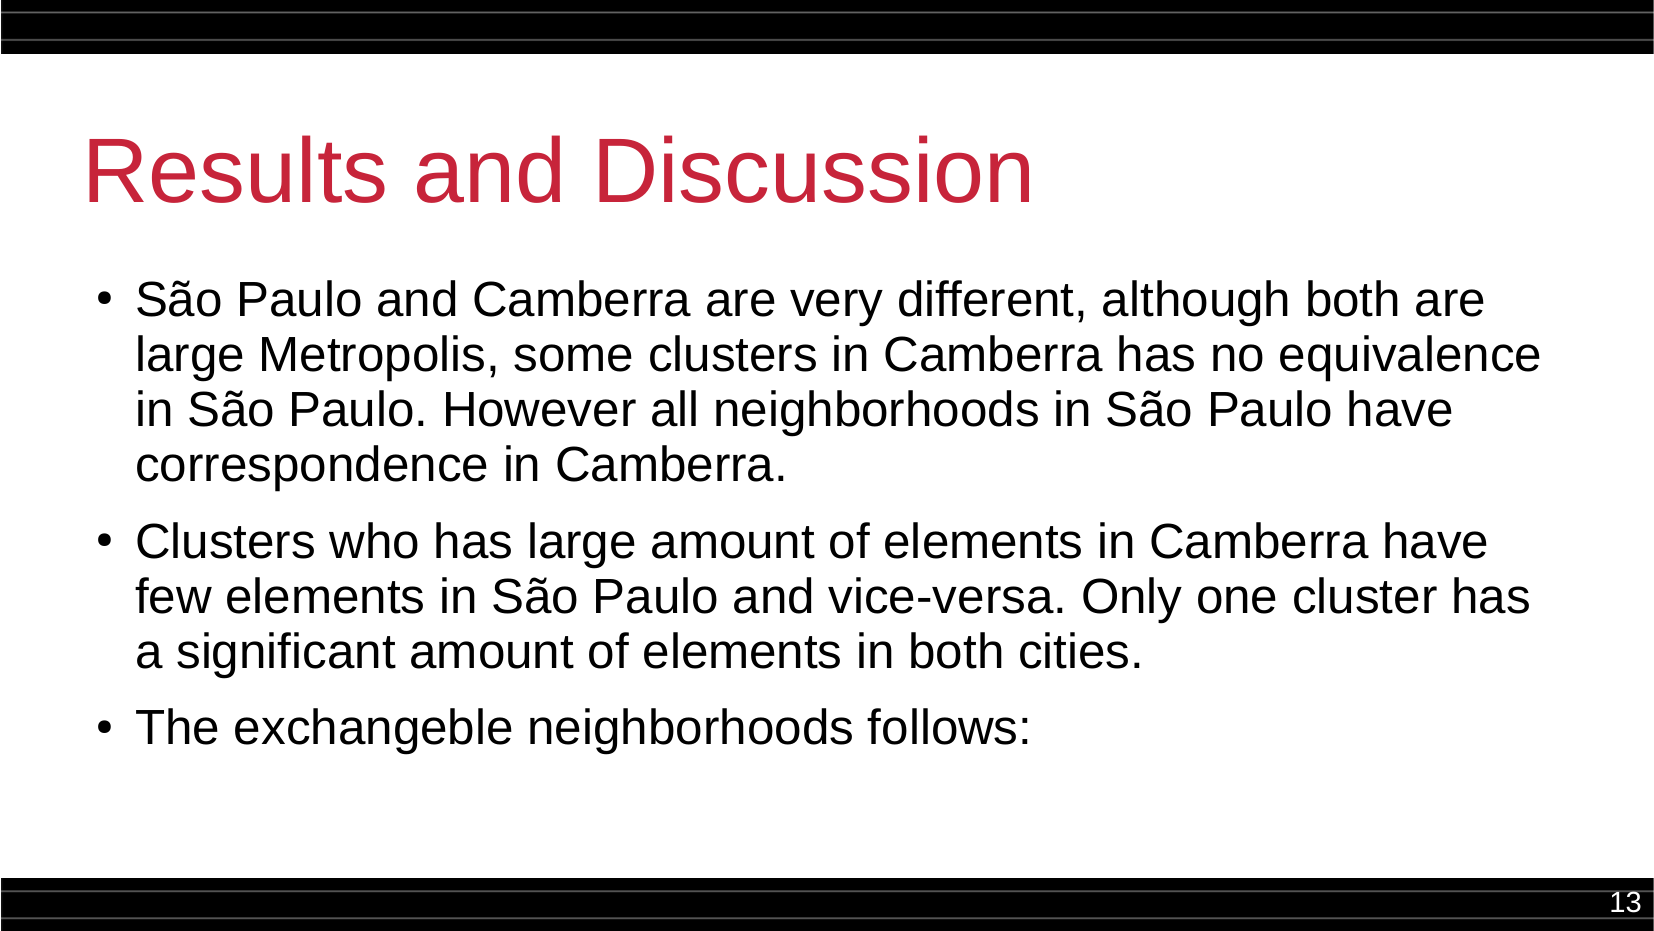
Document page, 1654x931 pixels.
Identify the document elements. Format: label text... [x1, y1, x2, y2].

picture [1, 0, 1654, 54]
list São Paulo and Camberra are very different, although both are large Metropolis, some clusters in Camberra has no equivalence in São Paulo. However all neighborhoods in São Paulo have correspondence in Camberra. Clusters who has large amount of elements in Camberra have few elements in São Paulo and vice-versa. Only one cluster has a significant amount of elements in both cities. The exchangeble neighborhoods follows: [82, 271, 1571, 758]
picture [1, 878, 1654, 931]
title Results and Discussion [82, 92, 1571, 249]
